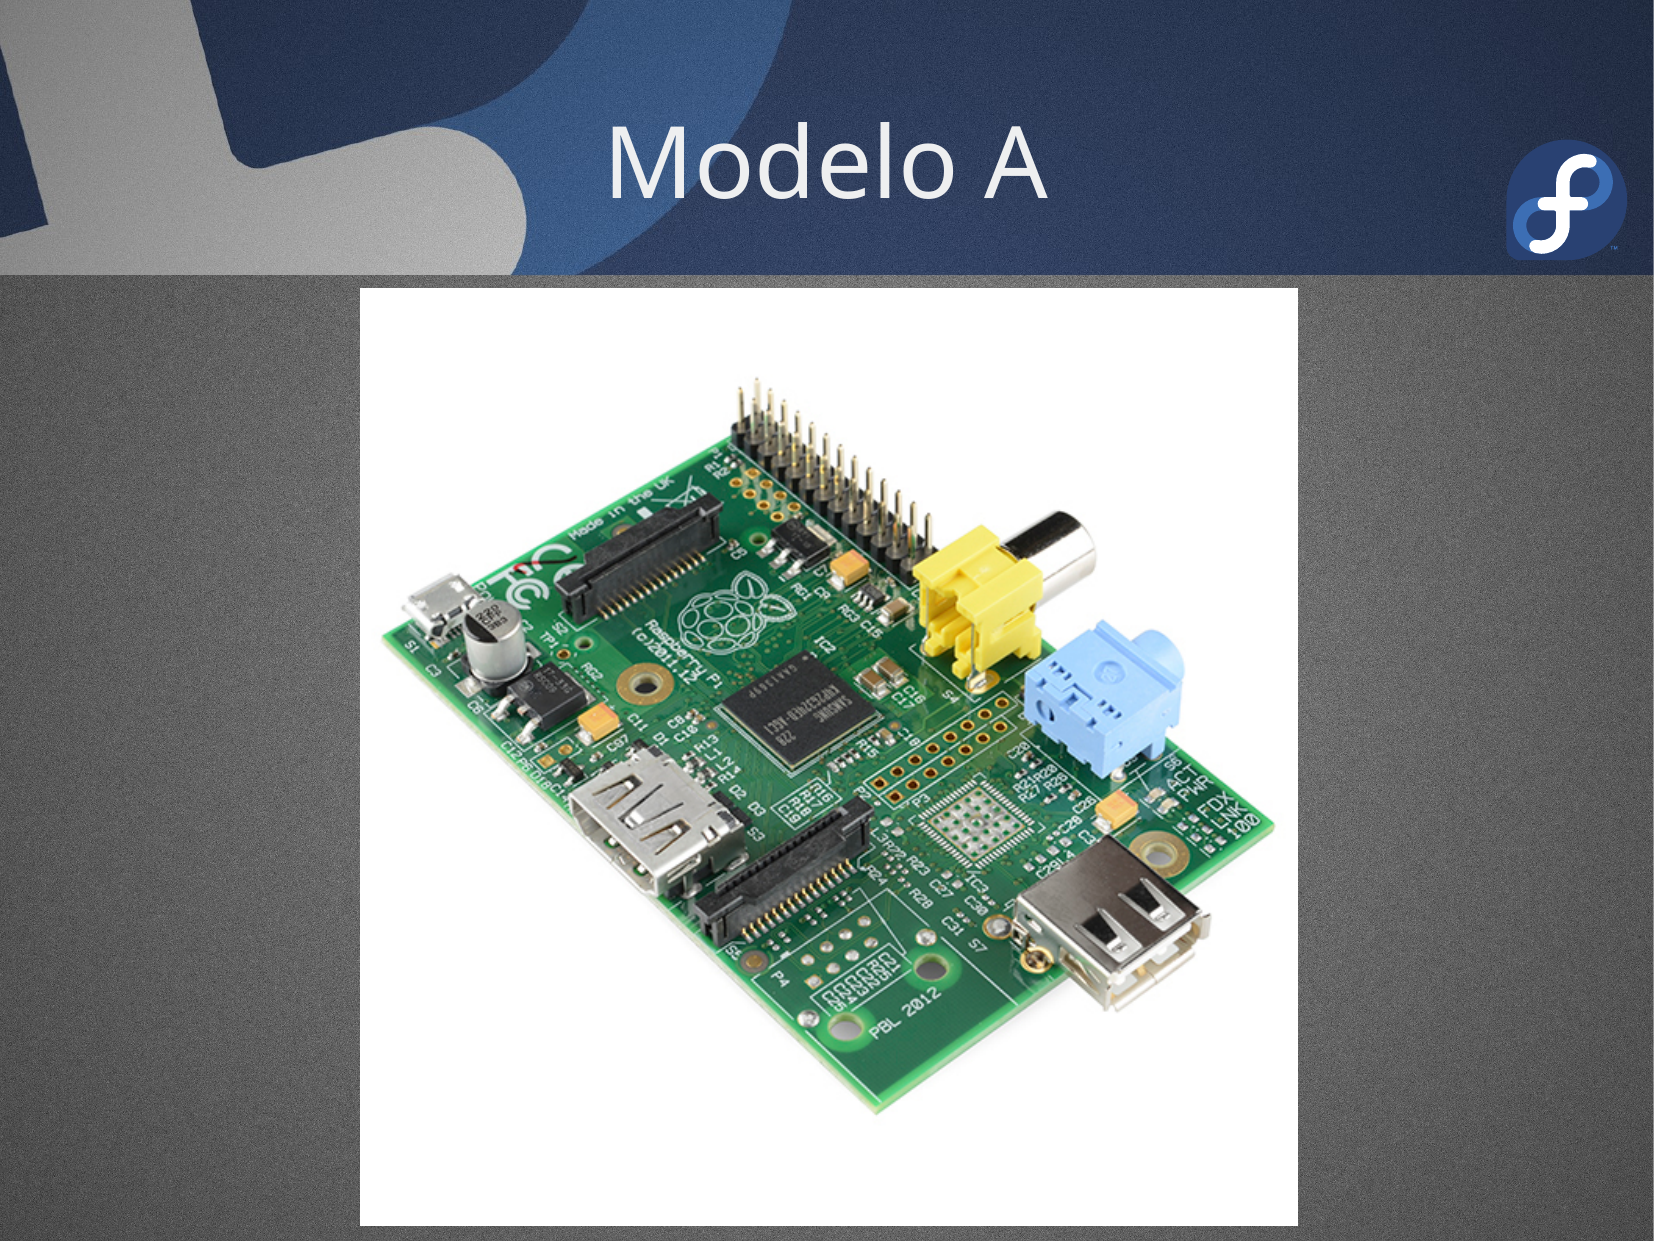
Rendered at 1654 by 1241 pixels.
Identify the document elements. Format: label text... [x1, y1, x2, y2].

picture [0, 0, 1654, 1241]
text_box Modelo A [88, 58, 1565, 266]
